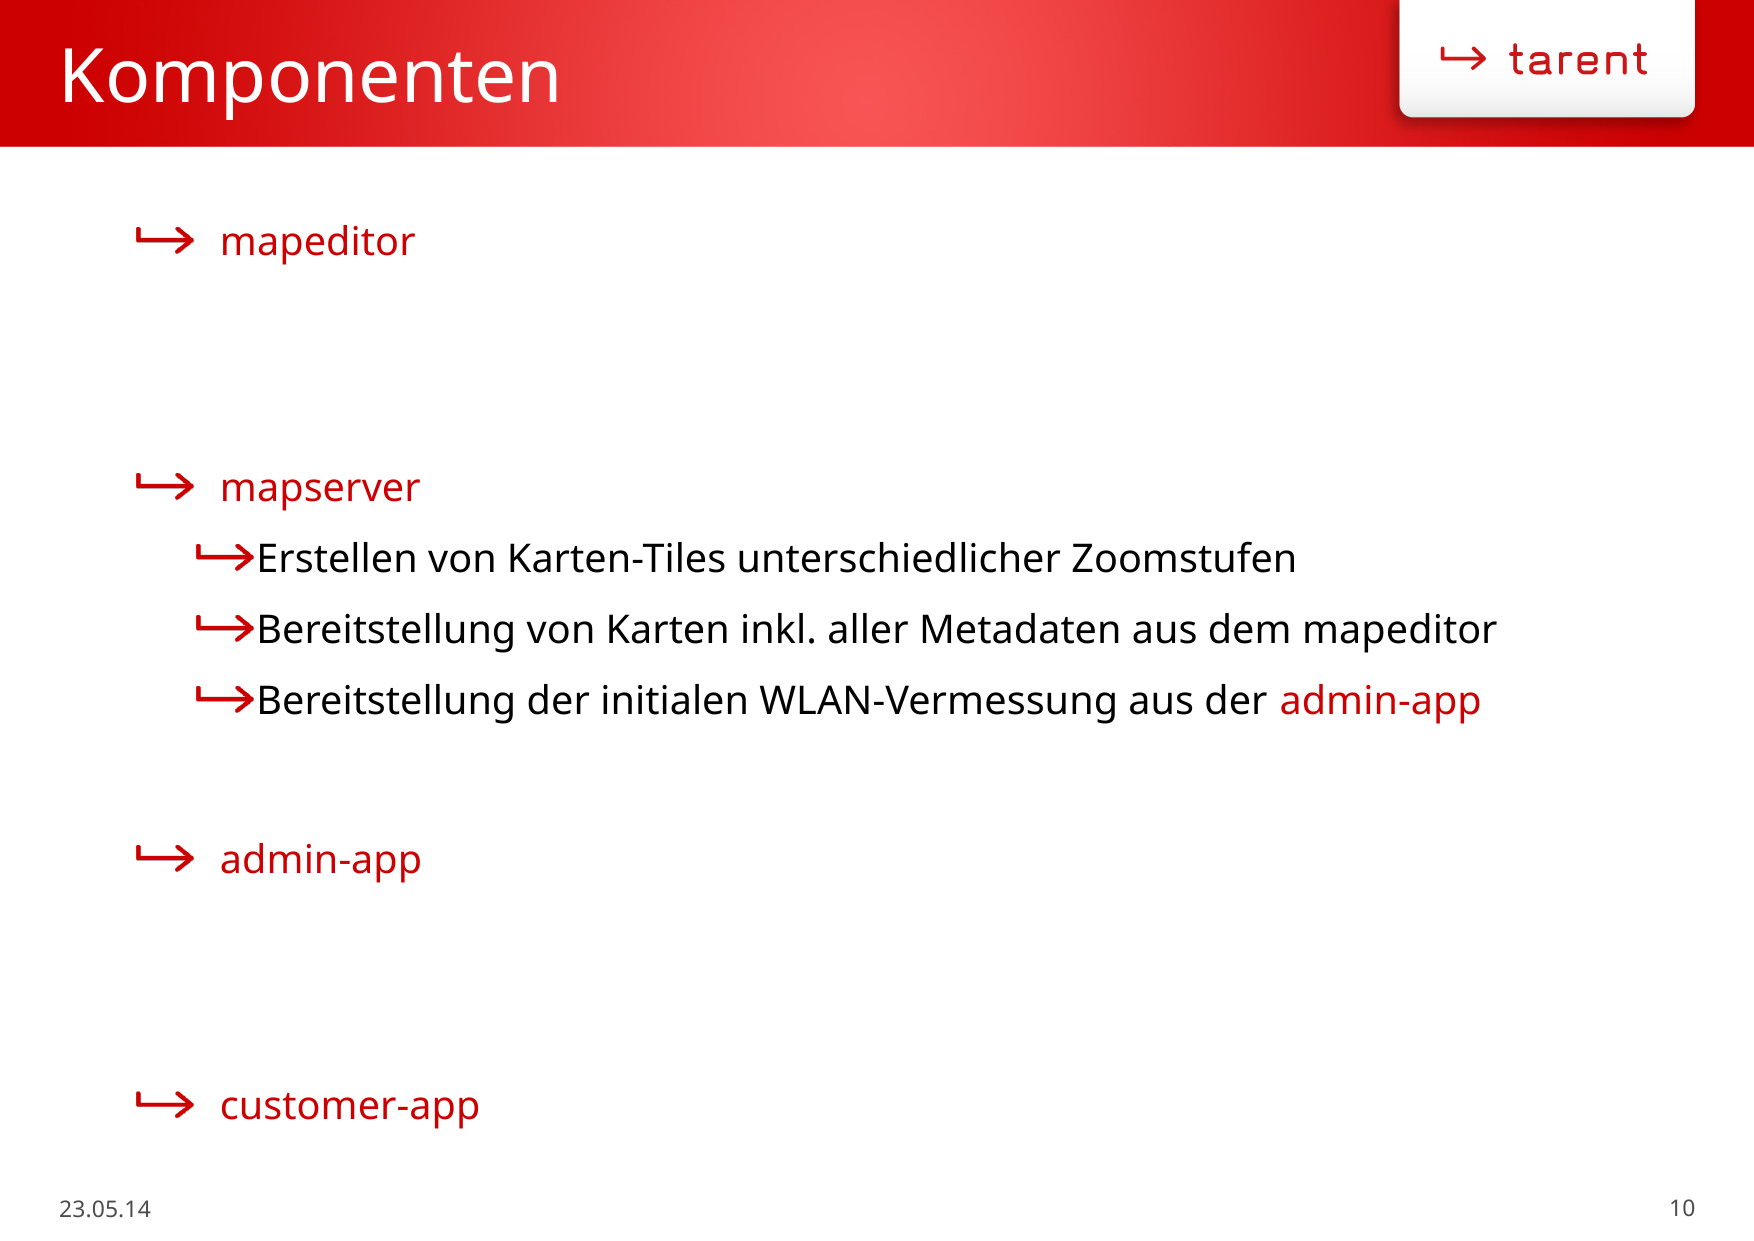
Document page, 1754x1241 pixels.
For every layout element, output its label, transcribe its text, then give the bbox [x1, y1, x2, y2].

picture [0, 0, 1754, 1240]
title Komponenten [59, 0, 1638, 177]
list mapeditor mapserver Erstellen von Karten-Tiles unterschiedlicher Zoomstufen Bereitstellung von Karten inkl. aller Metadaten aus dem mapeditor Bereitstellung der initialen WLAN-Vermessung aus der admin-app admin-app customer-app [87, 212, 1667, 1134]
